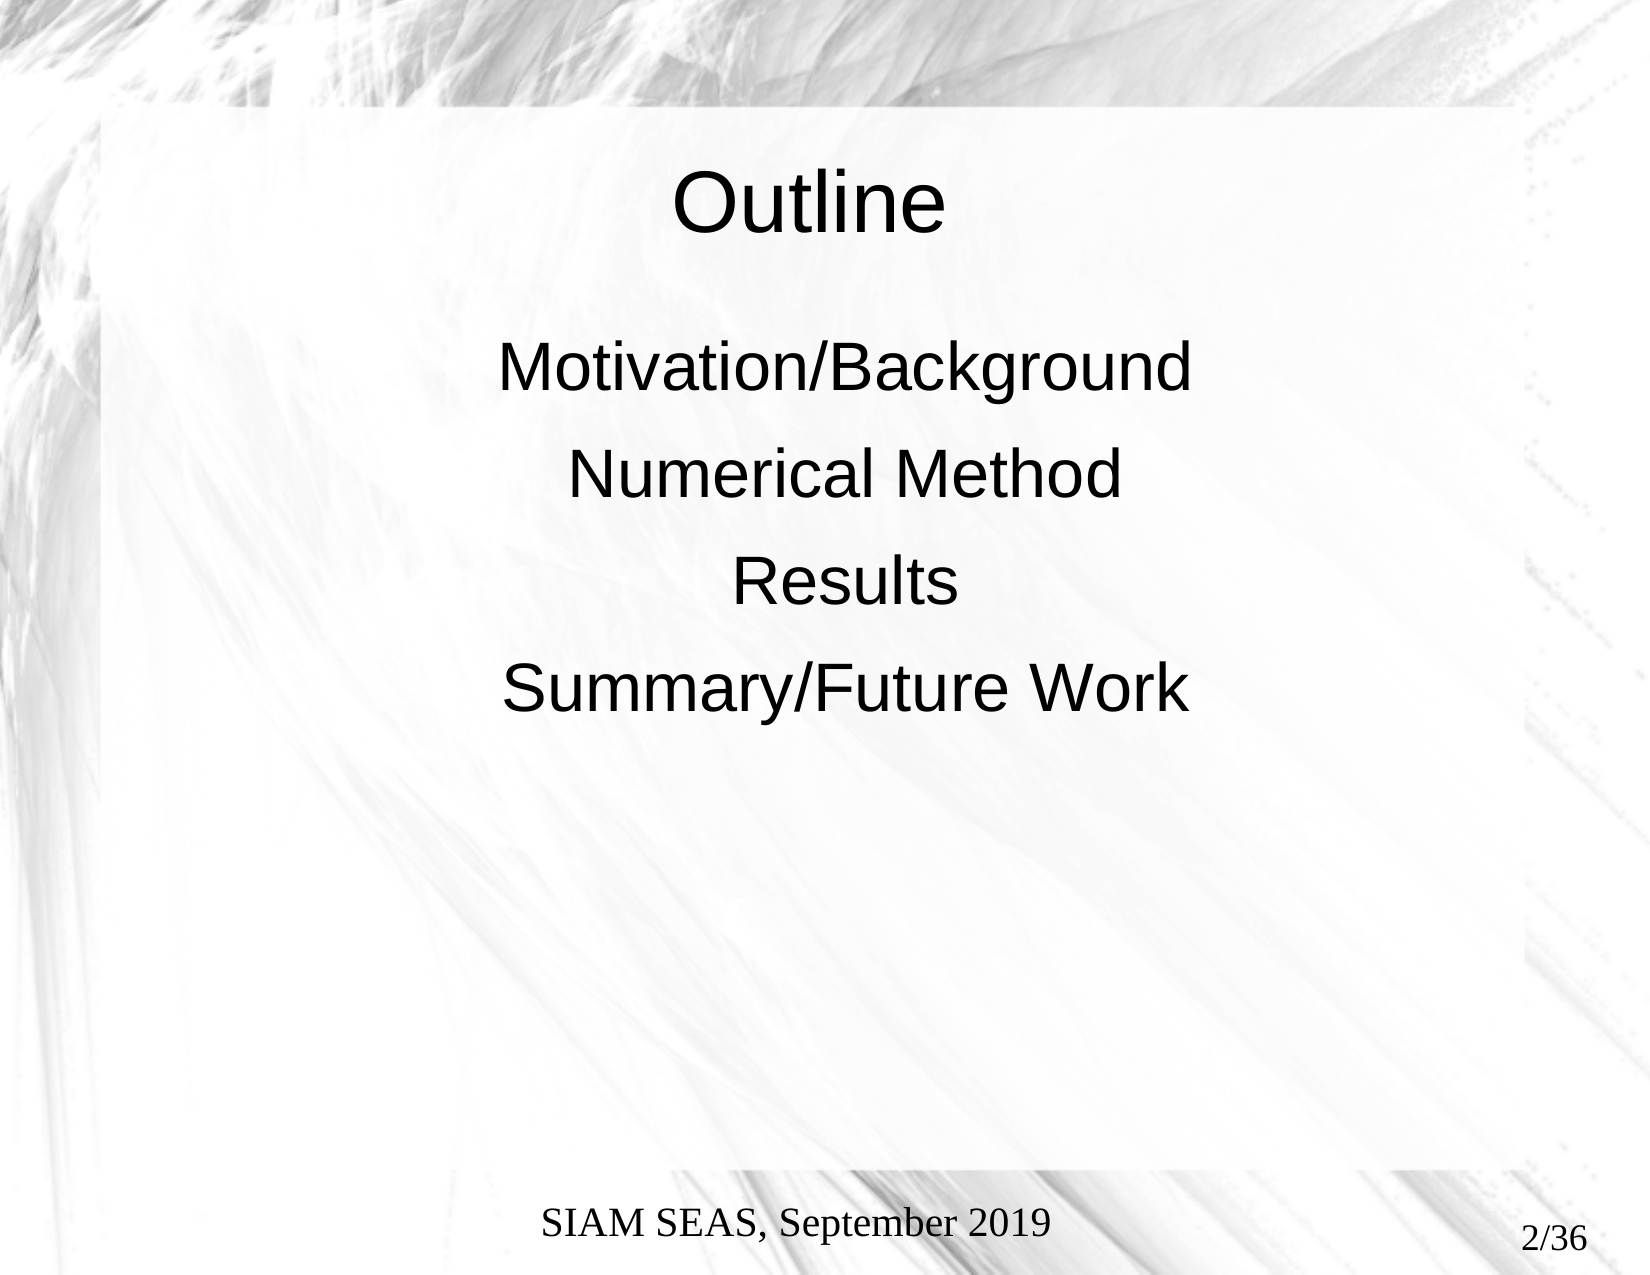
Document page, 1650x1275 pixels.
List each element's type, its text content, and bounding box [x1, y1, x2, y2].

picture [0, 0, 1650, 1275]
list Motivation/Background Numerical Method Results Summary/Future Work [105, 328, 1516, 972]
title Outline [117, 115, 1503, 288]
